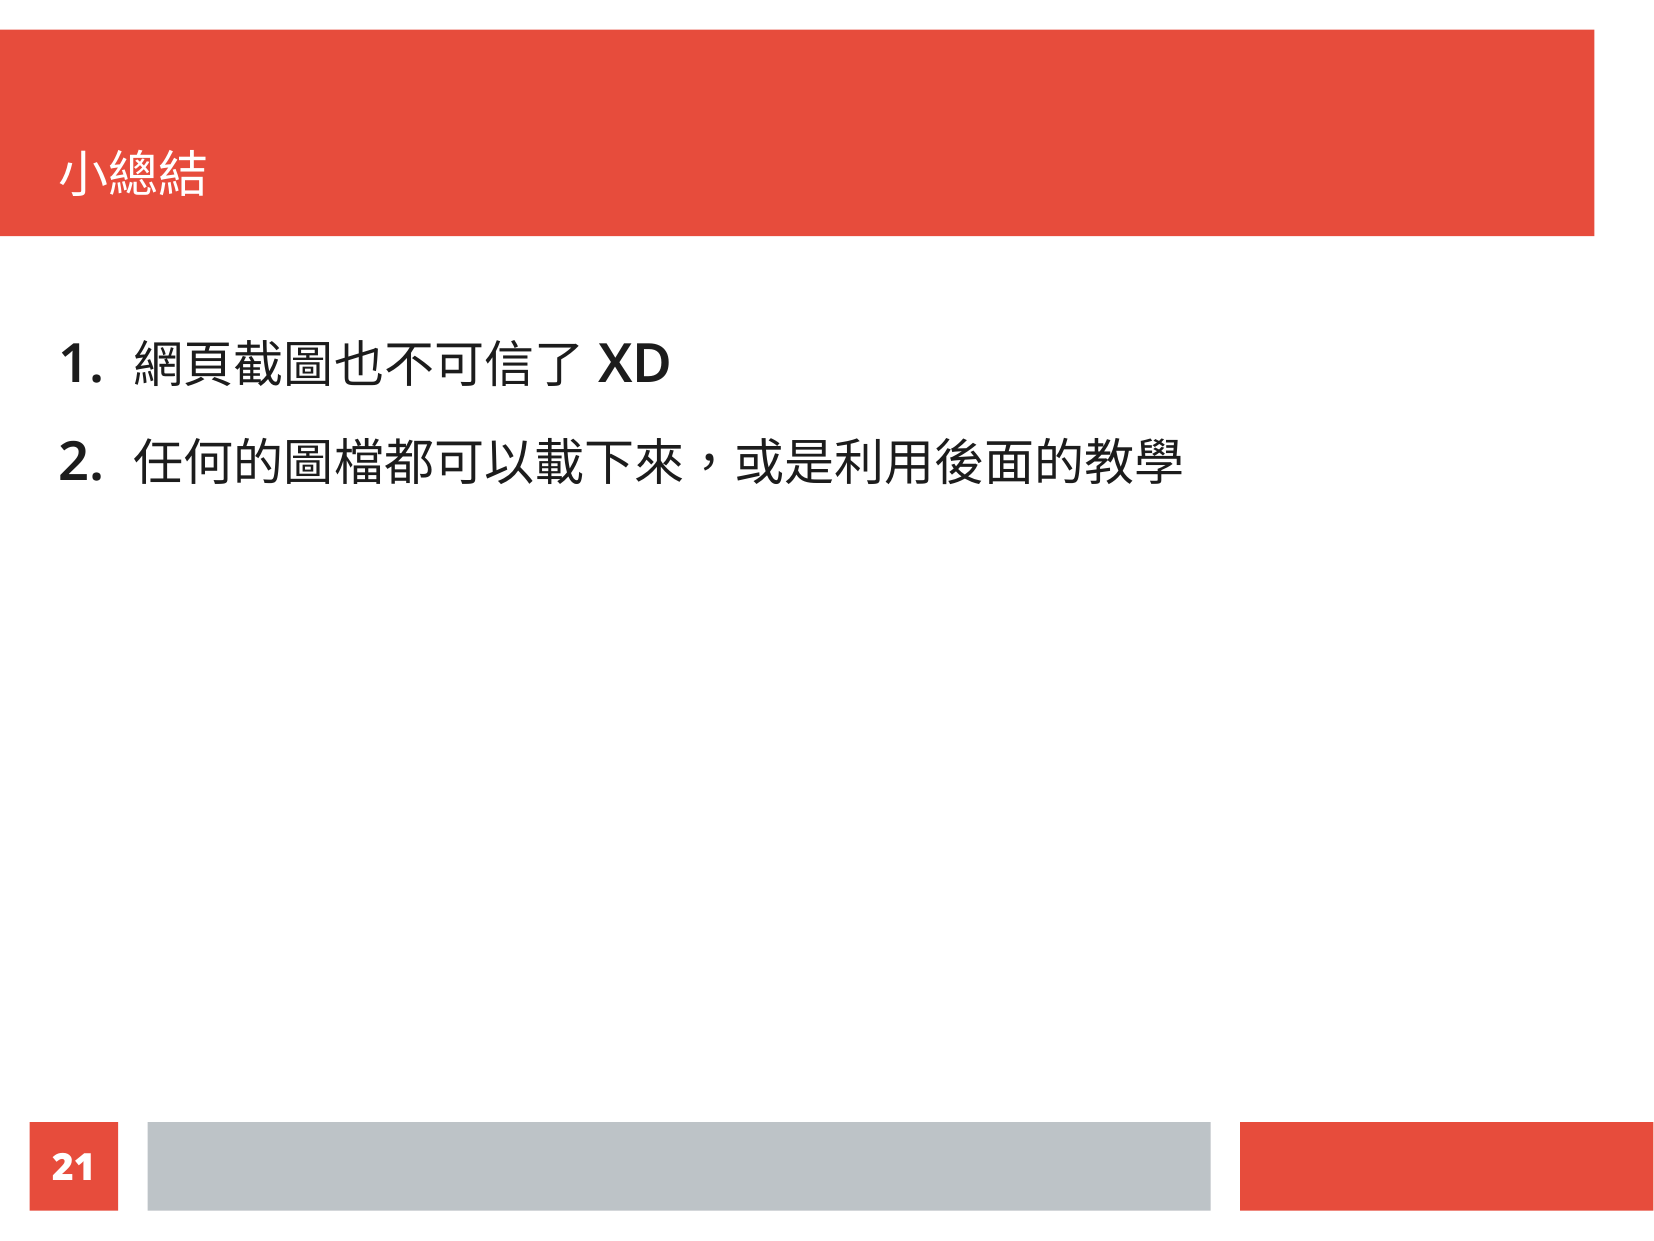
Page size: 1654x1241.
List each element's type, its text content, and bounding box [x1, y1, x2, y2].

title 小總結 [59, 59, 1595, 207]
list 1. 網頁截圖也不可信了XD 2. 任何的圖檔都可以載下來，或是利用後面的教學 [59, 324, 1565, 1093]
